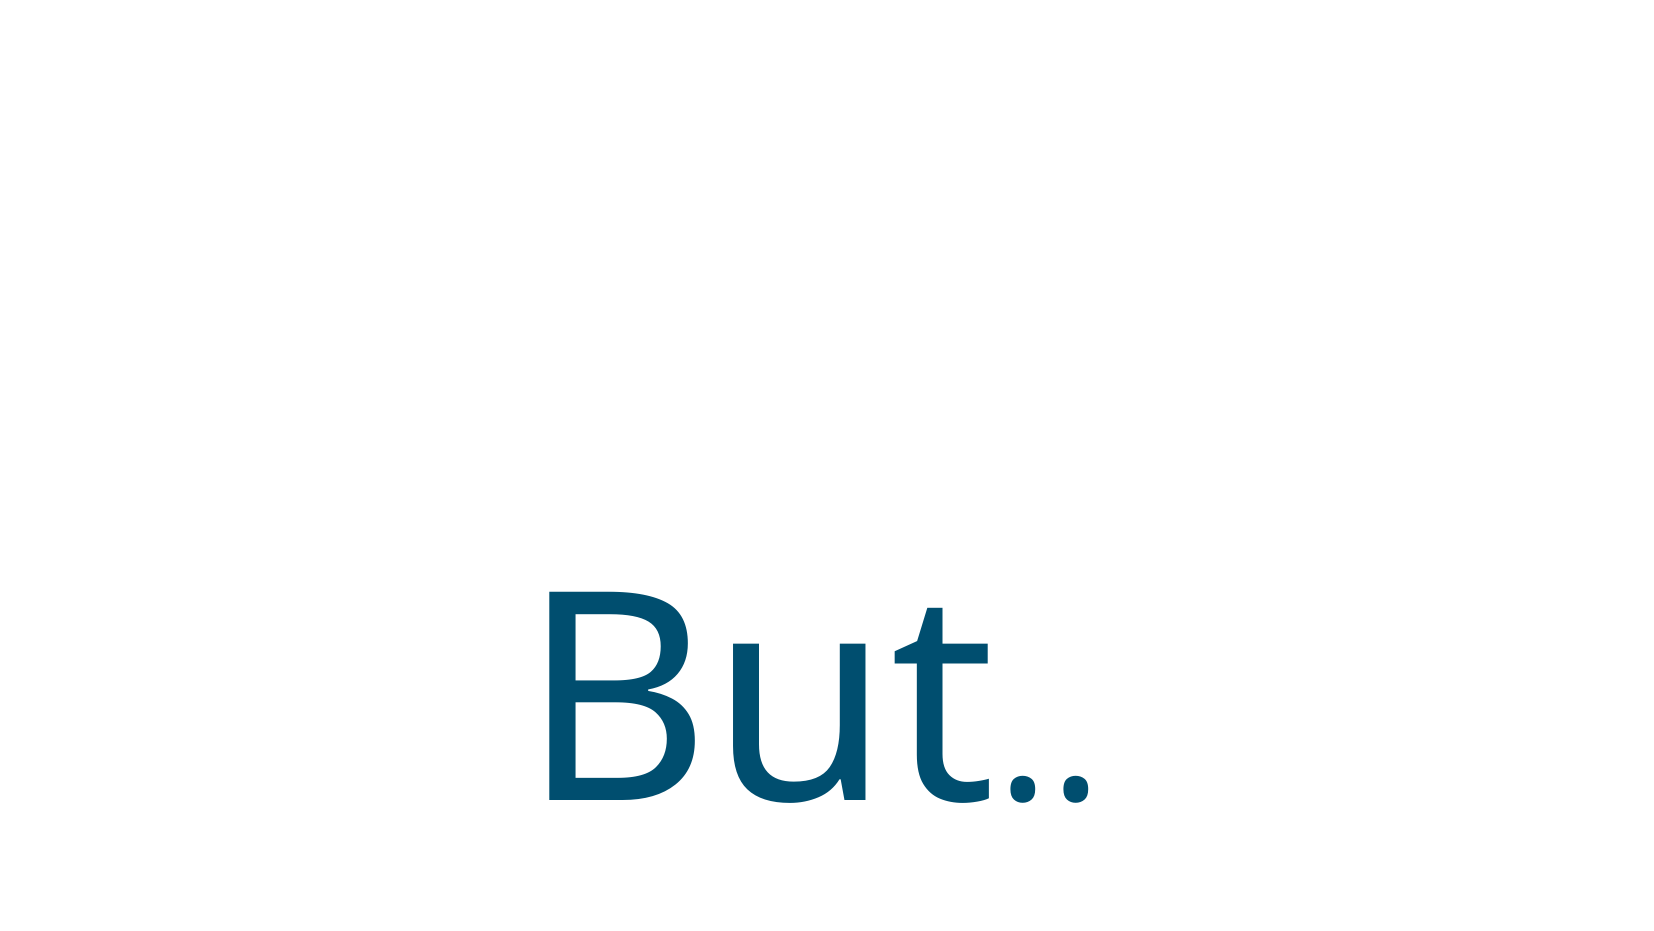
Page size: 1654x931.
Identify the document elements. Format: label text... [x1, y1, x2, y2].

text_box But... [506, 481, 1148, 839]
